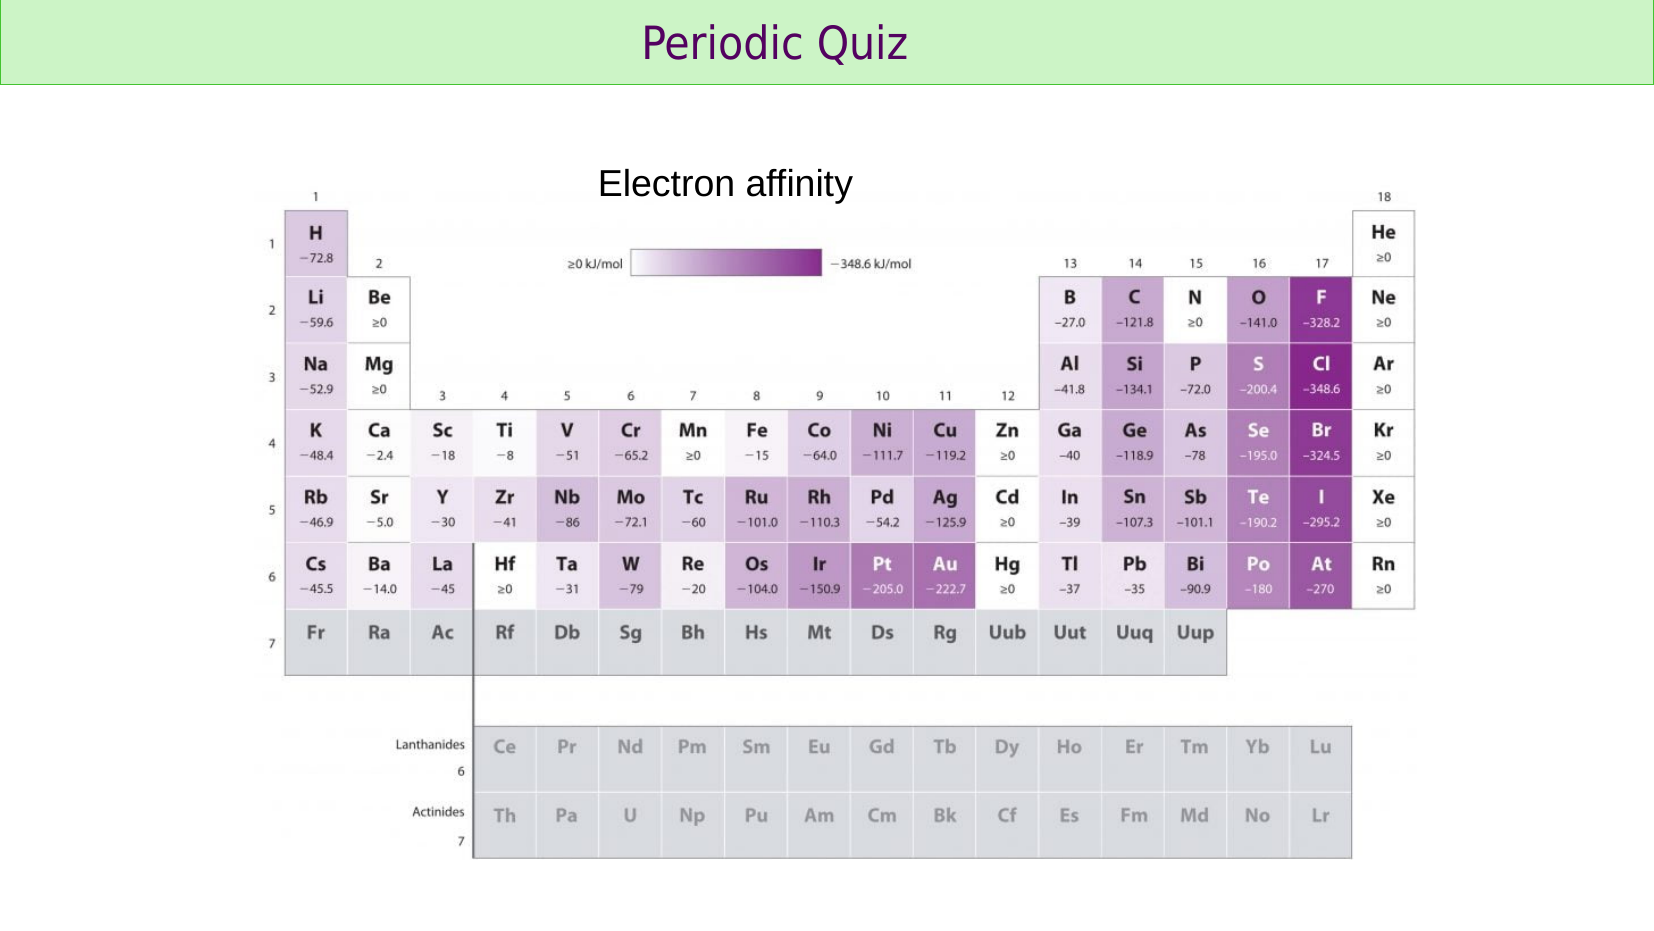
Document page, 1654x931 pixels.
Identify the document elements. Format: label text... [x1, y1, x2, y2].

text_box [0, 0, 1654, 85]
text_box Periodic Quiz [626, 9, 937, 78]
text_box Electron affinity [583, 155, 869, 213]
picture [254, 183, 1417, 860]
